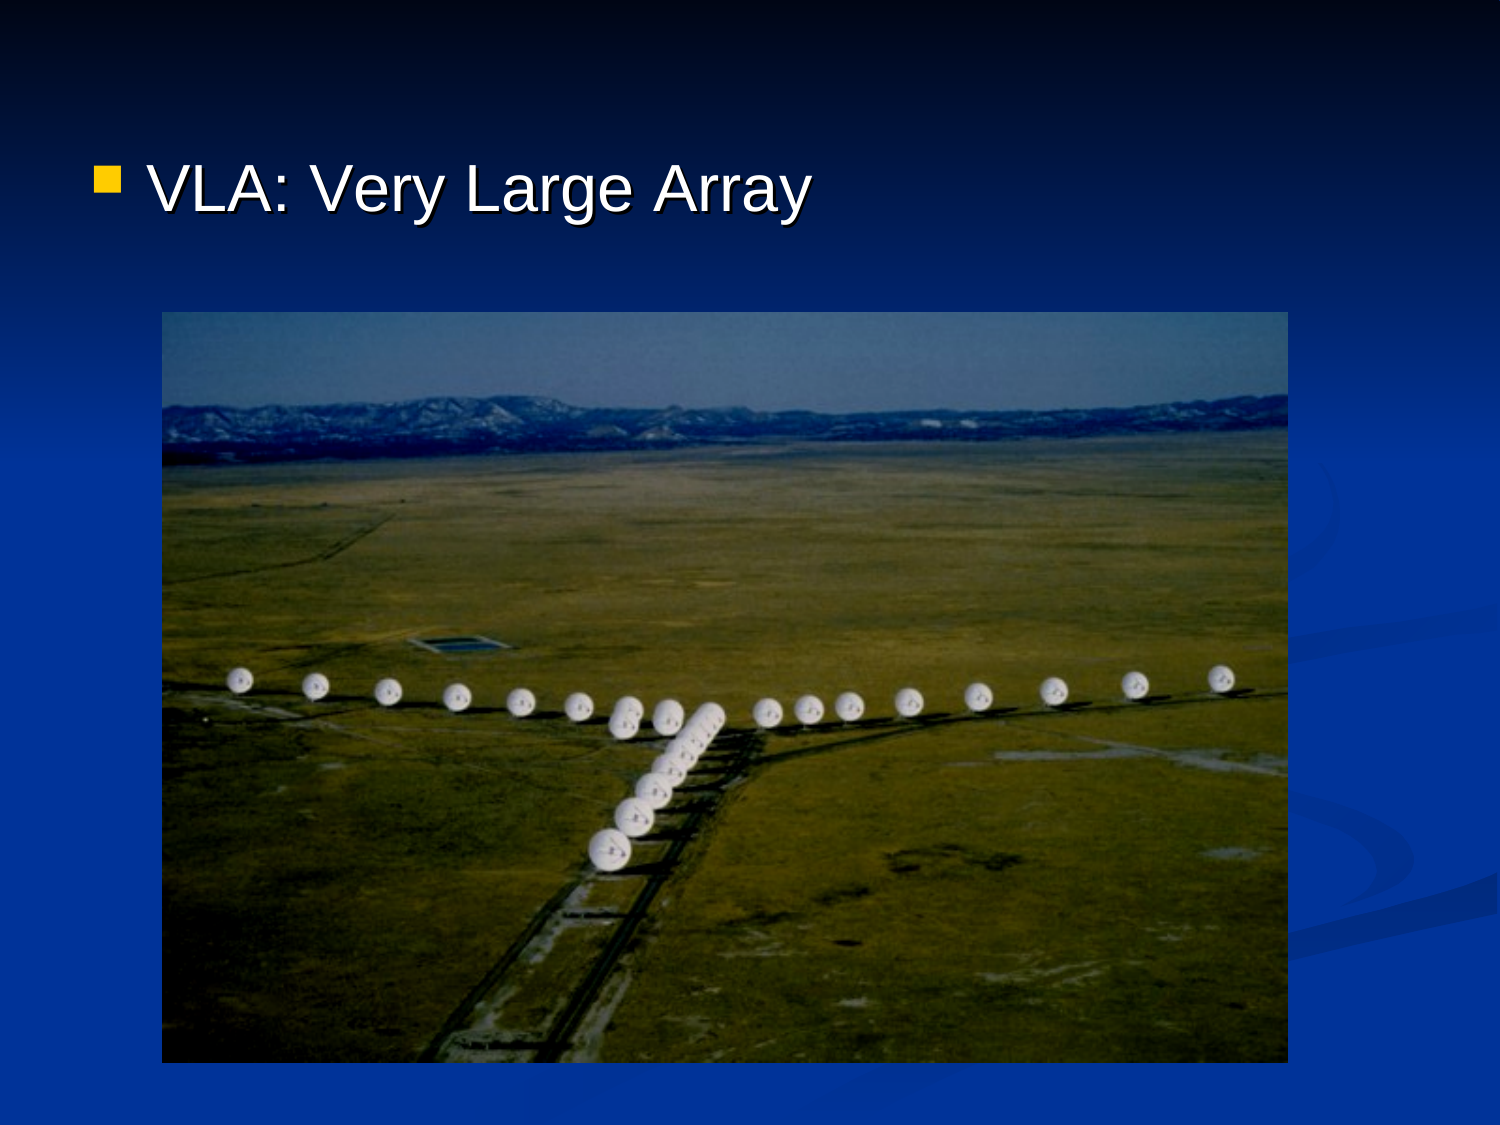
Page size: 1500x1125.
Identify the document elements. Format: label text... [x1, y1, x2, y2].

picture [162, 312, 1288, 1063]
list VLA: Very Large Array [75, 137, 1426, 1005]
